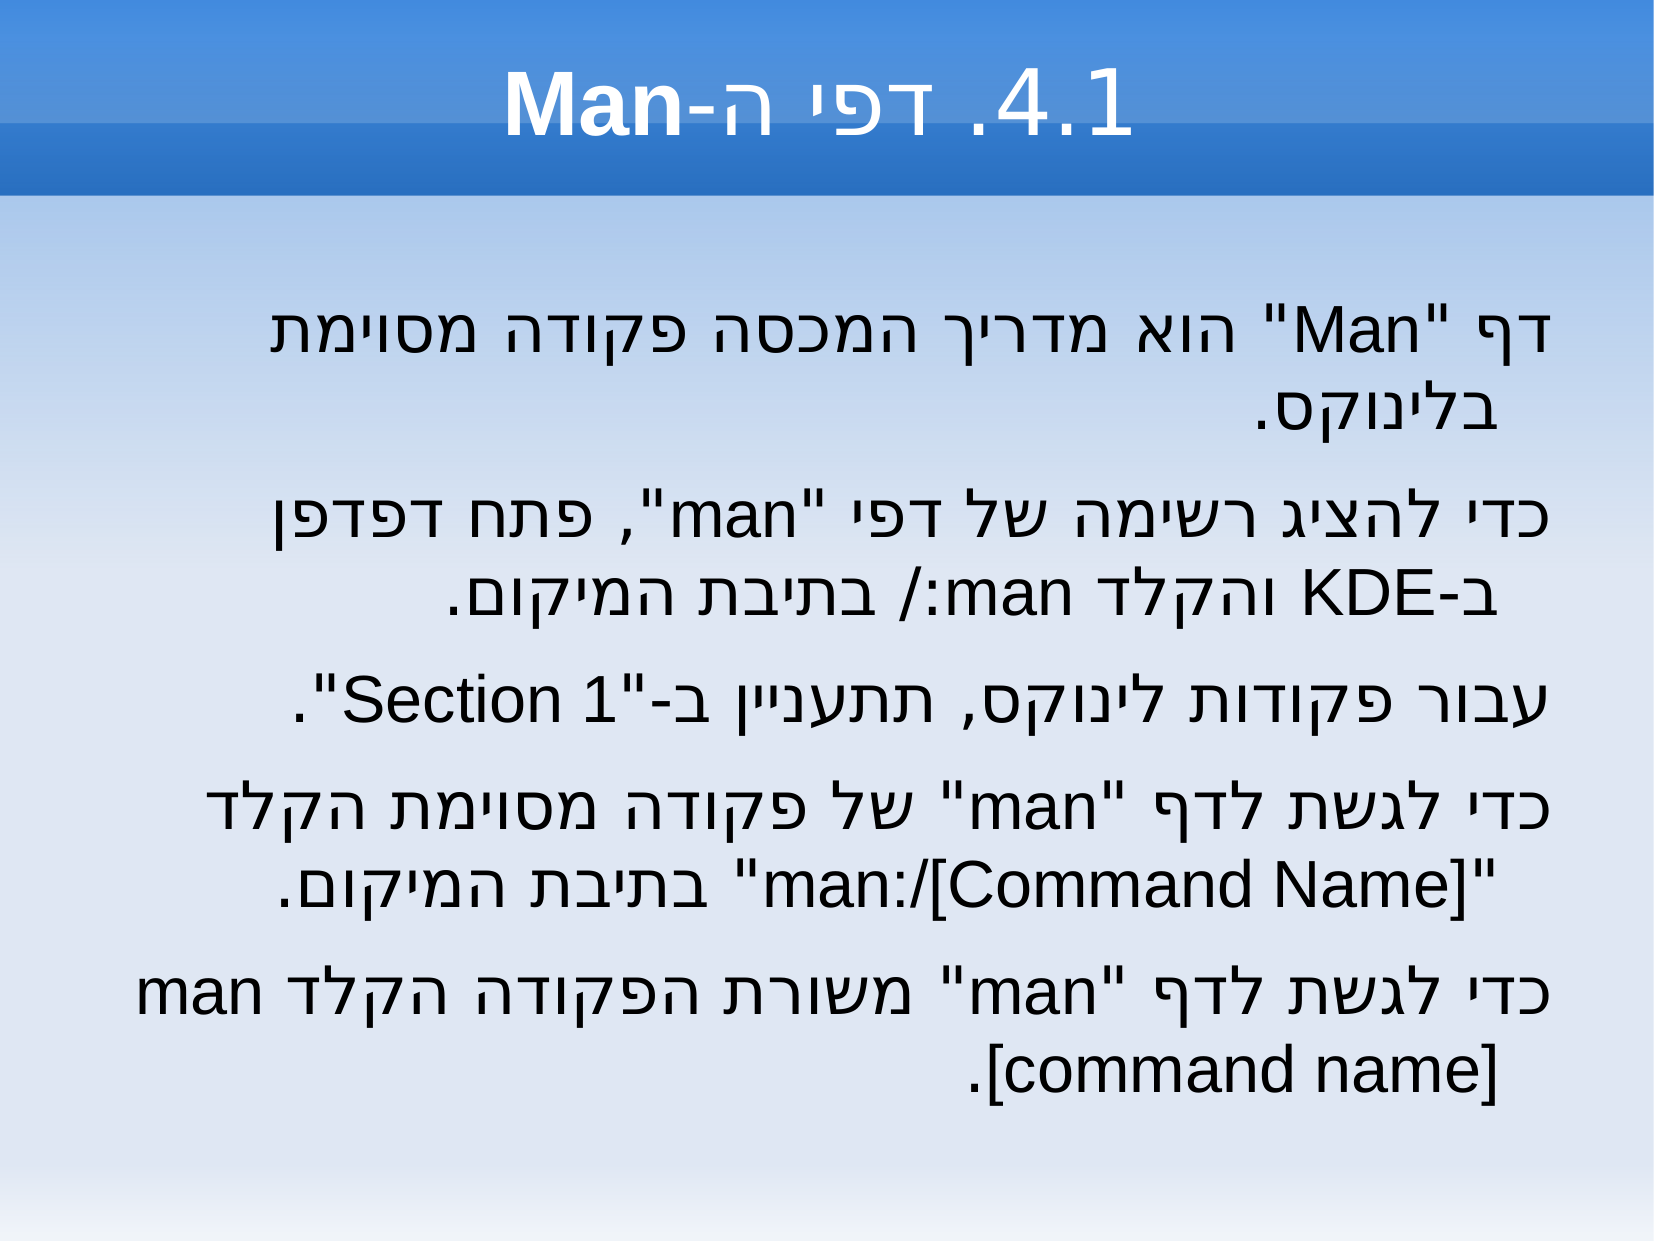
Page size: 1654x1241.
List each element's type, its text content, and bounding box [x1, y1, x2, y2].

picture [0, 0, 1654, 1241]
list דף "Man" הוא מדריך המכסה פקודה מסוימת בלינוקס. כדי להציג רשימה של דפי "man", פתח דפדפן ב-KDE והקלד man:/ בתיבת המיקום. עבור פקודות לינוקס, תתעניין ב-"Section 1". כדי לגשת לדף "man" של פקודה מסוימת הקלד "man:/[Command Name]" בתיבת המיקום. כדי לגשת לדף "man" משורת הפקודה הקלד man [command name]. [82, 290, 1571, 1109]
title 4.1. דפי ה-Man [76, 7, 1565, 200]
